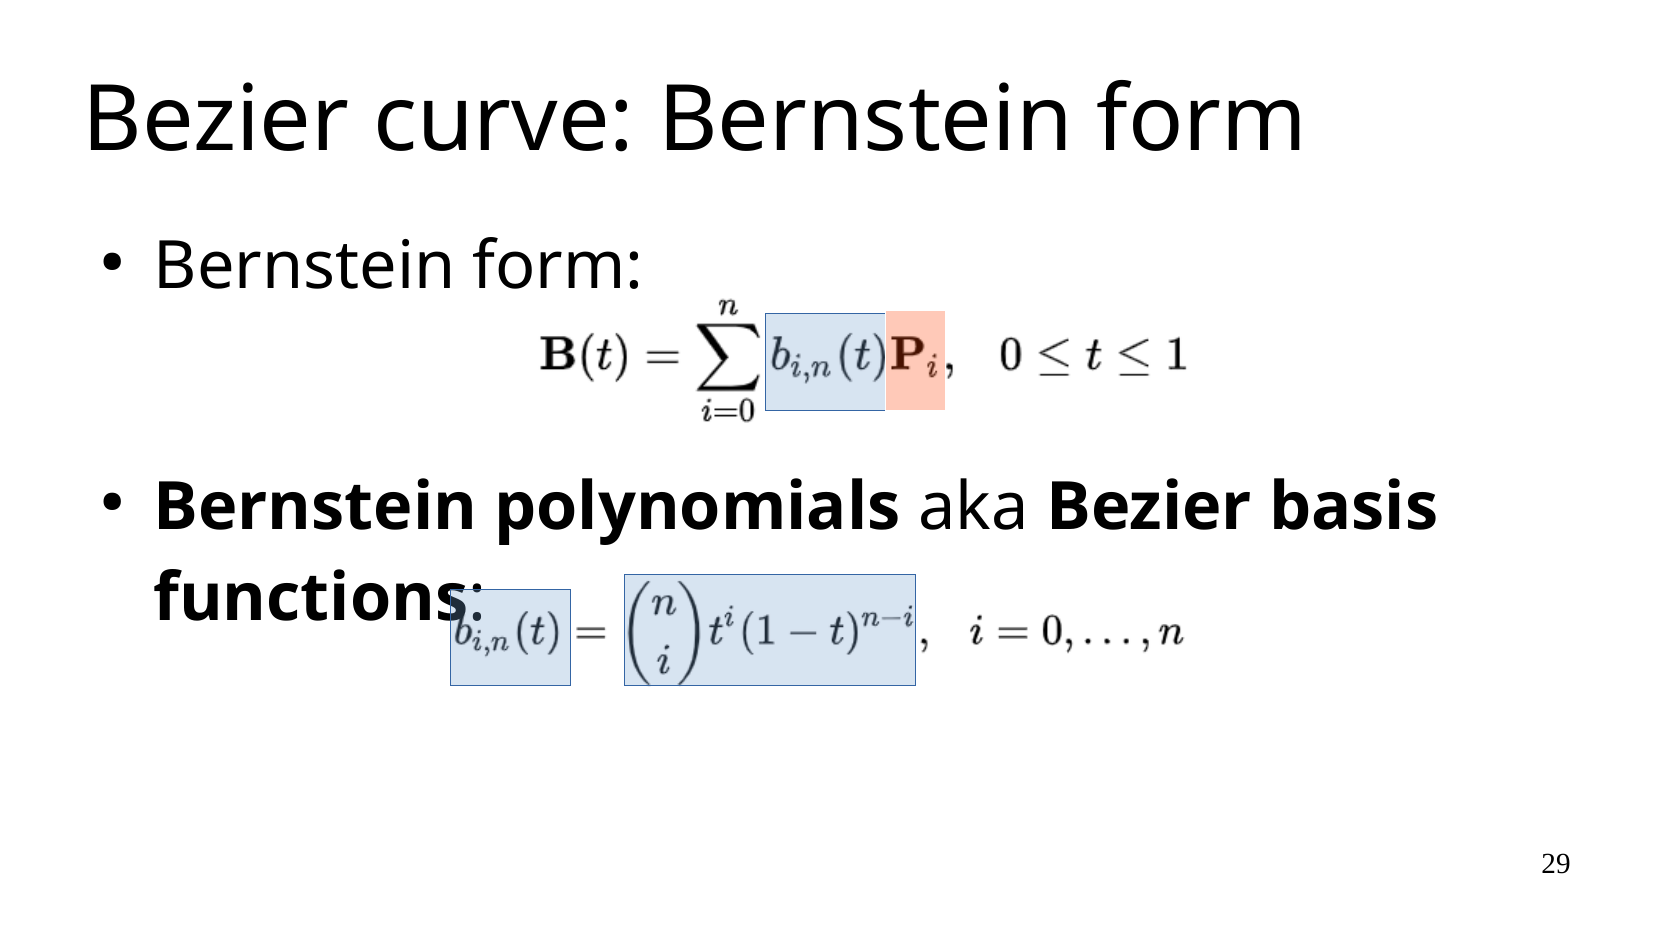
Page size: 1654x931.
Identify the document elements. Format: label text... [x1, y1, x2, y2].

title Bezier curve: Bernstein form [82, 37, 1571, 193]
text_box [624, 574, 916, 686]
list Bernstein form: Bernstein polynomials aka Bezier basis functions: [82, 217, 1571, 721]
text_box [450, 589, 571, 686]
